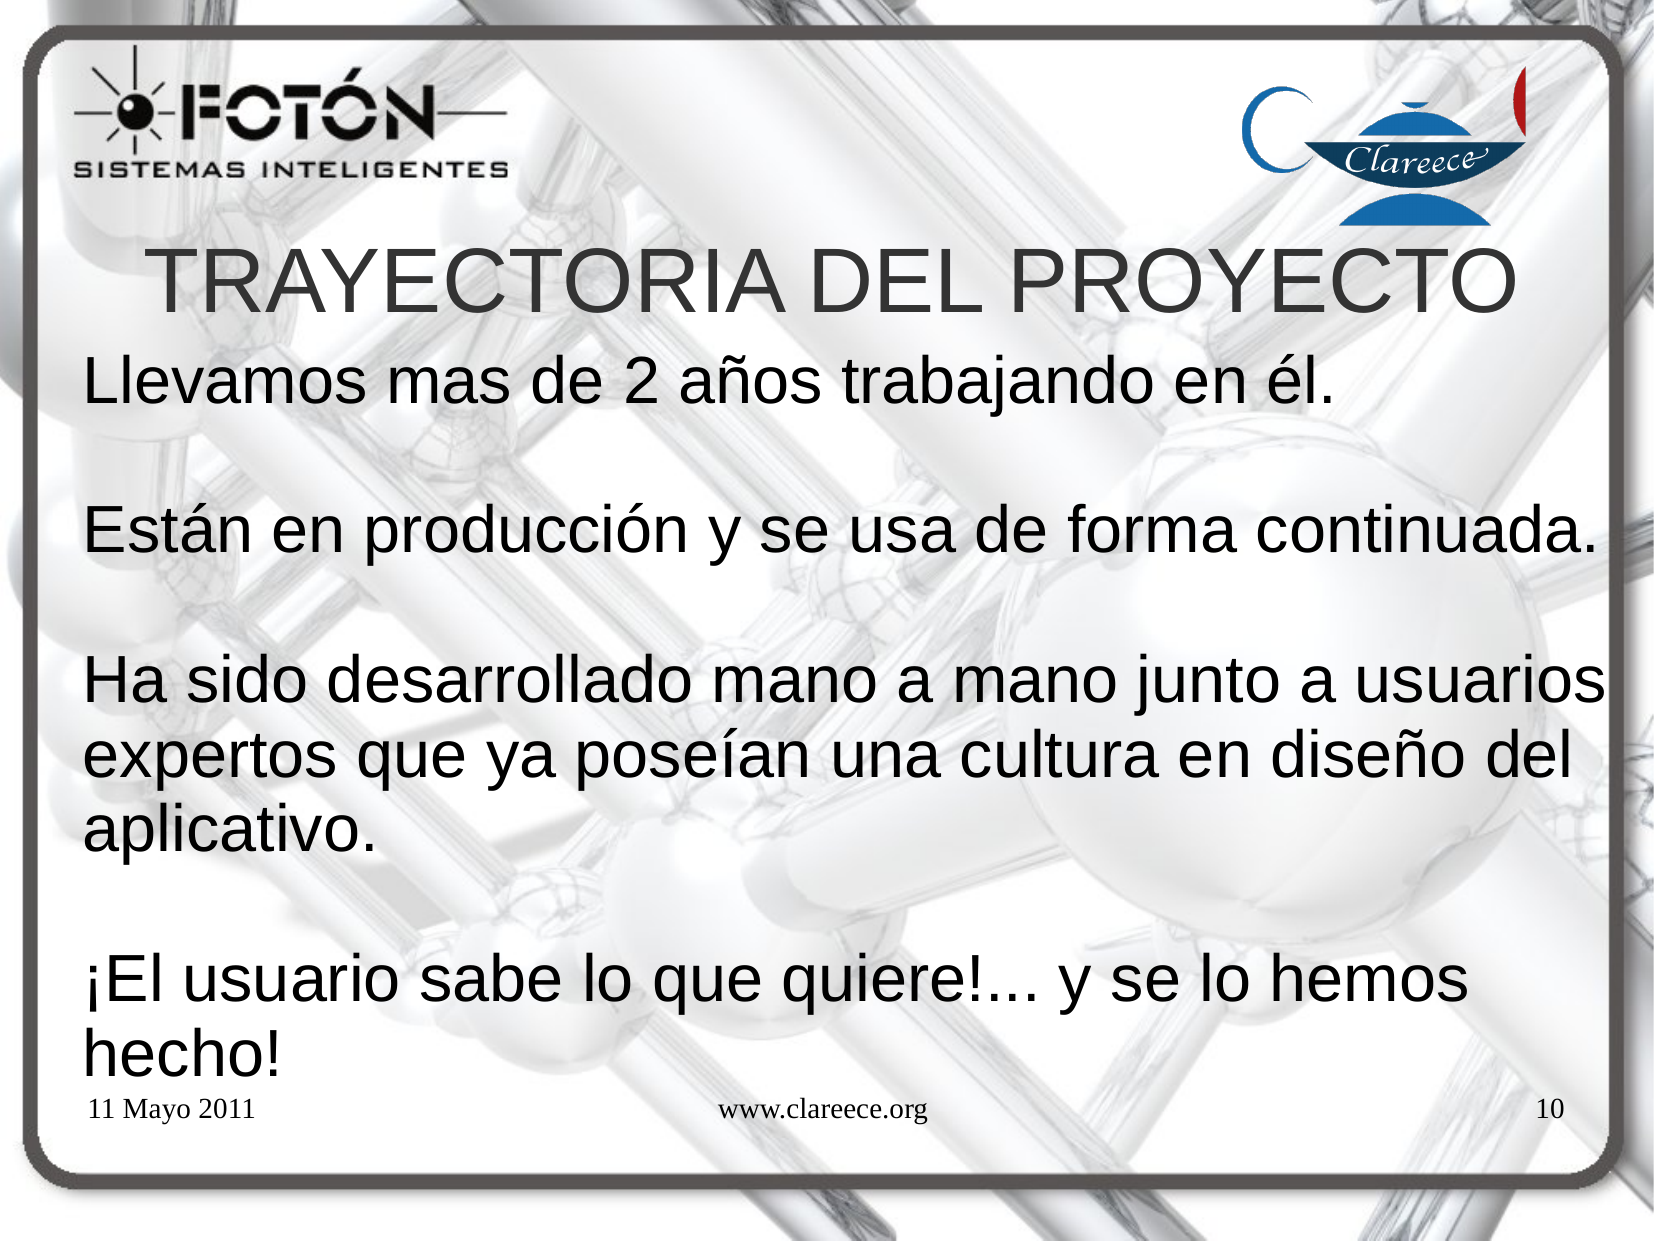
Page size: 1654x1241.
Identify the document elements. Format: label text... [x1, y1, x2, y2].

picture [0, 0, 1654, 1241]
title TRAYECTORIA DEL PROYECTO [88, 184, 1577, 251]
subtitle Llevamos mas de 2 años trabajando en él. Están en producción y se usa de forma continuada. Ha sido desarrollado mano a mano junto a usuarios expertos que ya poseían una cultura en diseño del aplicativo. ¡El usuario sabe lo que quiere!... y se lo hemos hecho! [82, 251, 1625, 1182]
